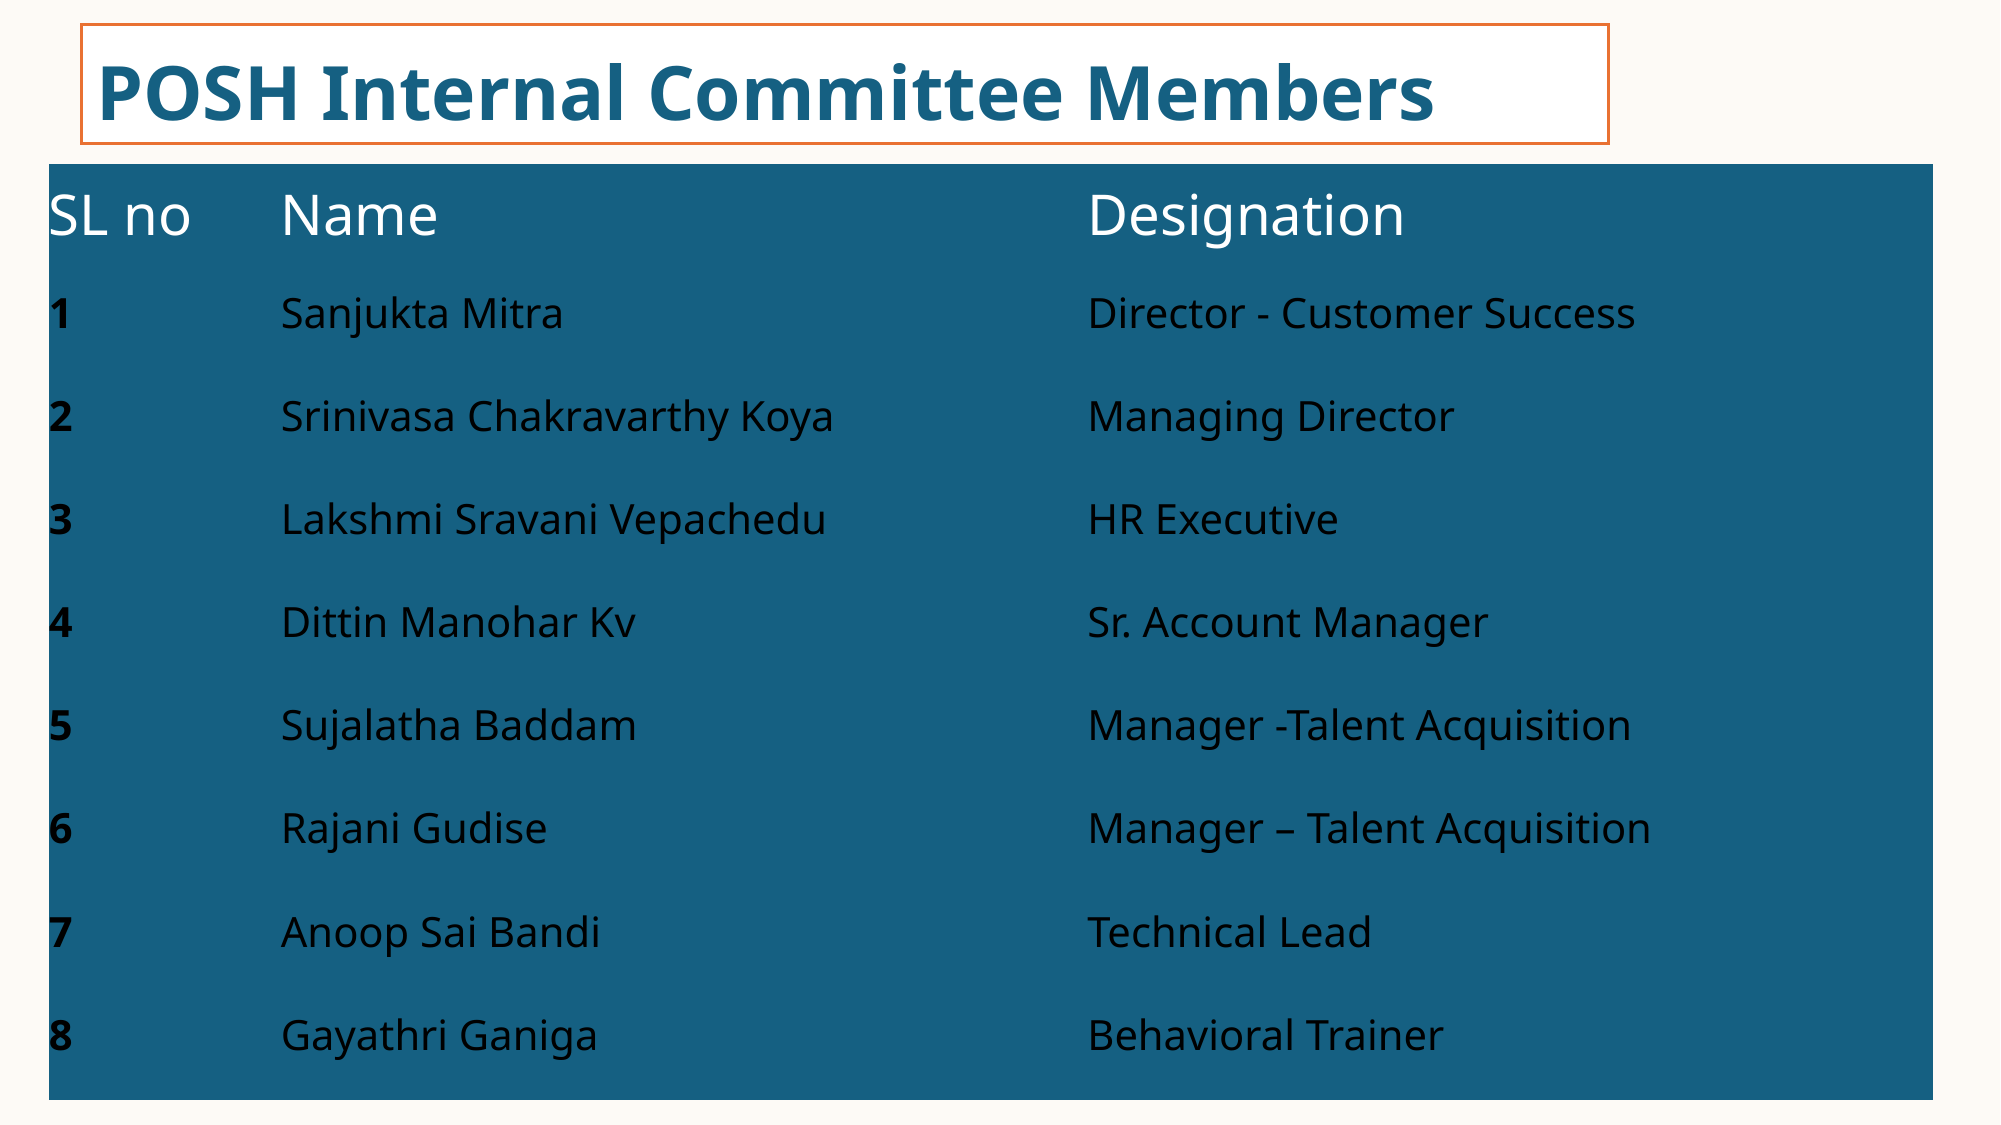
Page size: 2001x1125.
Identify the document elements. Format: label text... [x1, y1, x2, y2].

table_cell Rajani Gudise [281, 791, 1087, 894]
table_cell 8 [49, 997, 281, 1100]
table_cell Sr. Account Manager [1087, 585, 1933, 688]
table_cell Behavioral Trainer [1087, 997, 1933, 1100]
table_cell Lakshmi Sravani Vepachedu [281, 481, 1087, 585]
table_cell Dittin Manohar Kv [281, 585, 1087, 688]
table_cell Sanjukta Mitra [281, 275, 1087, 378]
table_header Designation [1087, 164, 1933, 275]
table_cell Managing Director [1087, 378, 1933, 481]
table_cell 6 [49, 791, 281, 894]
table_cell 4 [55, 615, 62, 626]
table_cell Manager -Talent Acquisition [1087, 688, 1933, 791]
table_cell 3 [49, 481, 281, 585]
table_cell Manager – Talent Acquisition [1087, 791, 1933, 894]
table_cell Anoop Sai Bandi [281, 894, 1087, 997]
table_cell 7 [49, 894, 281, 997]
table_cell Technical Lead [1087, 894, 1933, 997]
table_cell Director - Customer Success [1087, 275, 1933, 378]
table_cell Srinivasa Chakravarthy Koya [281, 378, 1087, 481]
table_cell 5 [49, 688, 281, 791]
table_header Name [281, 164, 1087, 275]
table_cell 6 [56, 829, 64, 838]
table_cell 8 [55, 1037, 64, 1046]
table_cell Sujalatha Baddam [281, 688, 1087, 791]
table_cell HR Executive [1087, 481, 1933, 585]
table_cell Gayathri Ganiga [281, 997, 1087, 1100]
text_box POSH Internal Committee Members [81, 24, 1609, 140]
table_cell 1 [49, 275, 281, 378]
table_cell 4 [49, 585, 281, 688]
table_cell 2 [49, 378, 281, 481]
table_header SL no [49, 164, 281, 275]
table_cell 8 [56, 1024, 63, 1031]
